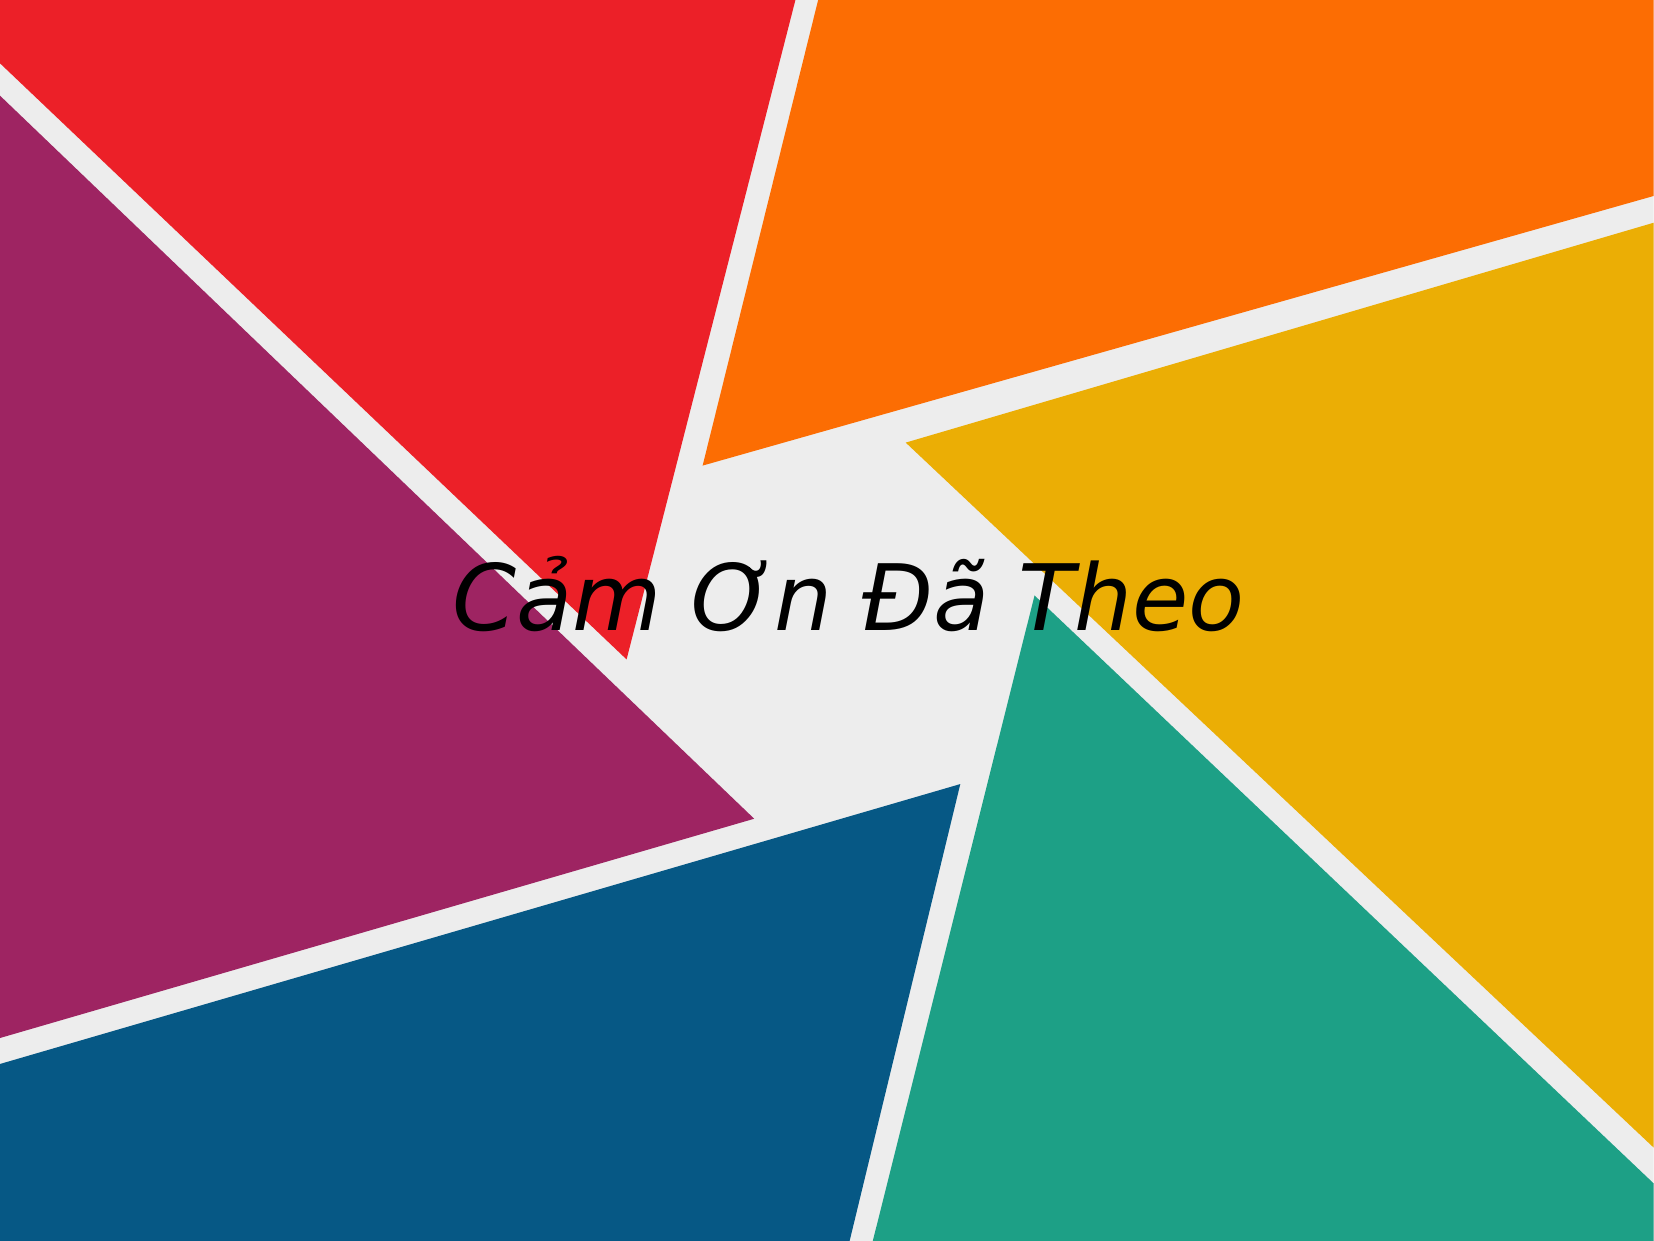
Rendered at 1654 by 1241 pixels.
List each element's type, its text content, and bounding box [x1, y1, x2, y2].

title Cảm Ơn Đã Theo [120, 450, 1609, 748]
